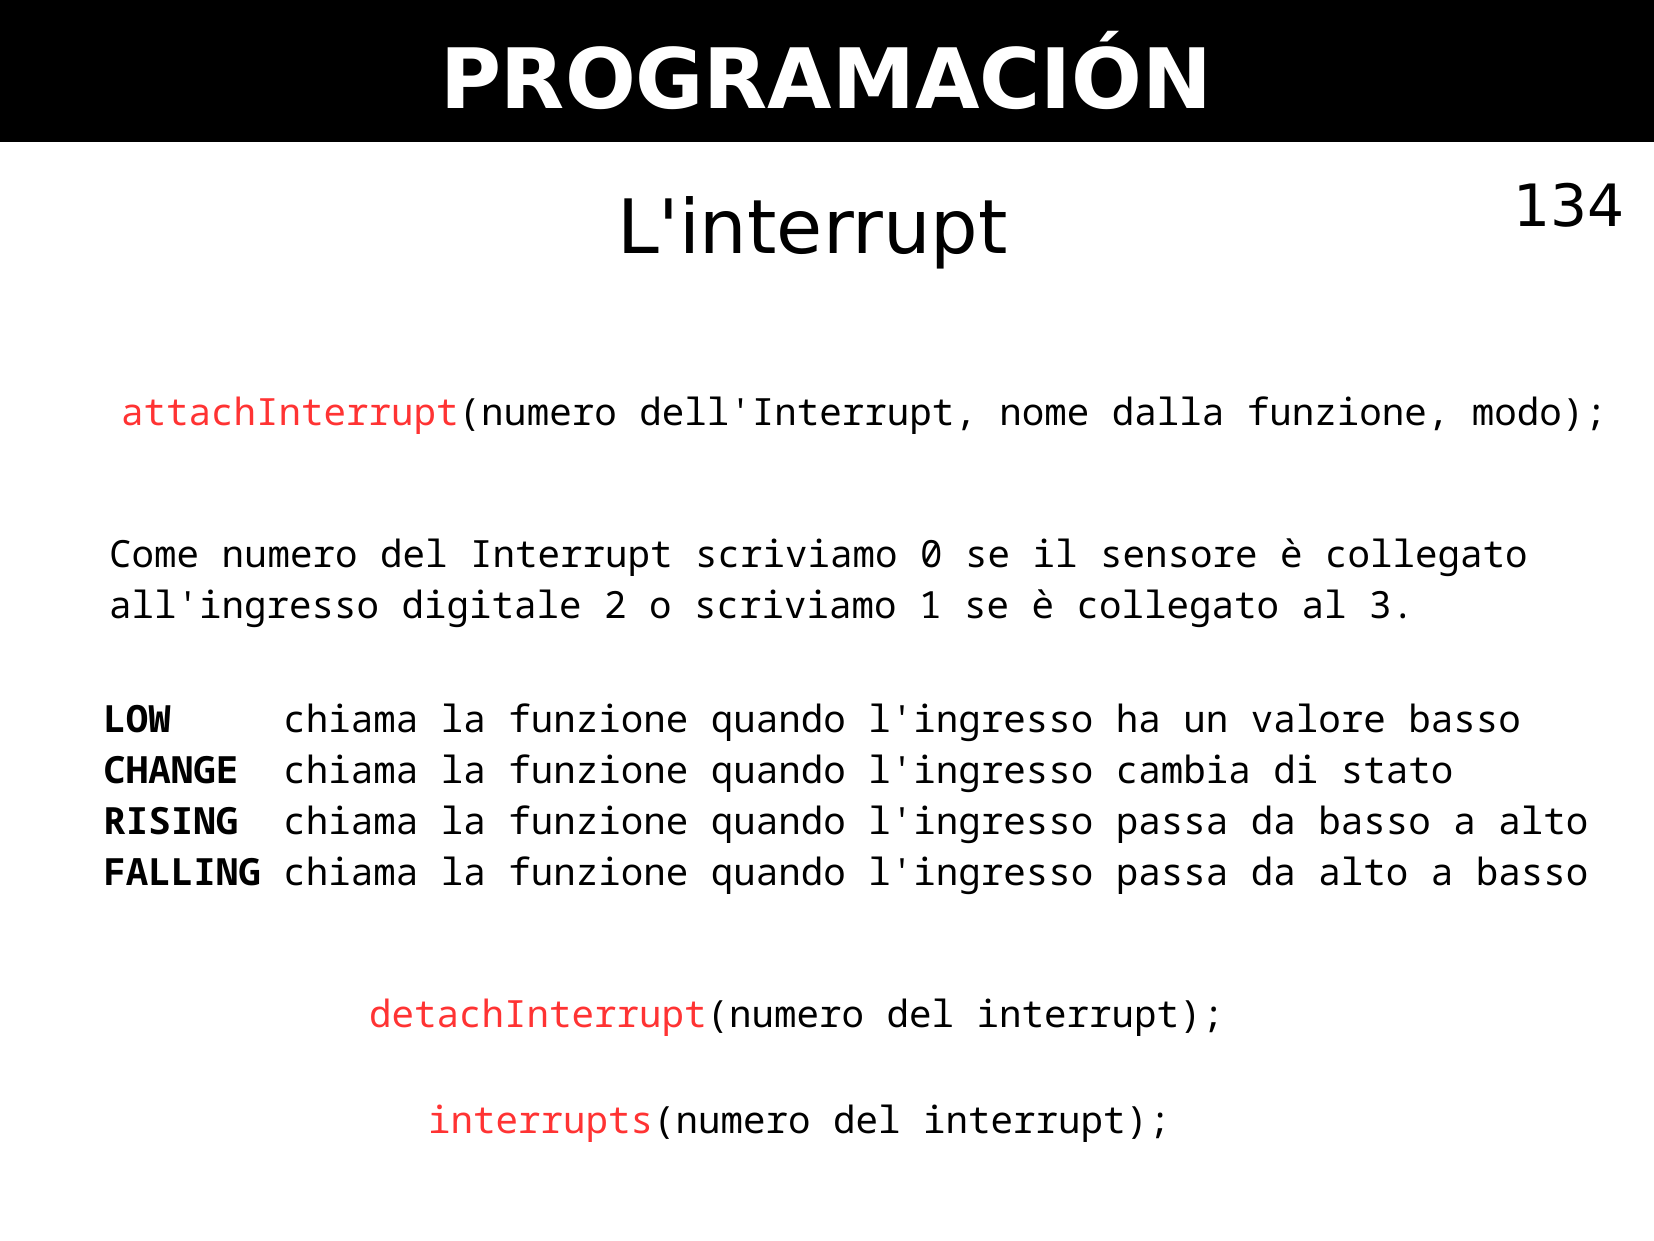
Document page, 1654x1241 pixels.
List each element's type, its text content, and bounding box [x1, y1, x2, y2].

text_box Come numero del Interrupt scriviamo 0 se il sensore è collegato all'ingresso digitale 2 o scriviamo 1 se è collegato al 3. [94, 519, 1610, 622]
text_box detachInterrupt(numero del interrupt); [295, 980, 1239, 1039]
text_box attachInterrupt(numero dell'Interrupt, nome dalla funzione, modo); [47, 377, 1621, 437]
text_box [0, 0, 1654, 142]
text_box 134 [1498, 165, 1640, 249]
text_box PROGRAMACIÓN [425, 23, 1228, 136]
text_box L'interrupt [602, 177, 1053, 280]
text_box LOW chiama la funzione quando l'ingresso ha un valore basso CHANGE chiama la funzione quando l'ingresso cambia di stato RISING chiama la funzione quando l'ingresso passa da basso a alto FALLING chiama la funzione quando l'ingresso passa da alto a basso [88, 685, 1637, 874]
text_box interrupts(numero del interrupt); [354, 1086, 1186, 1145]
